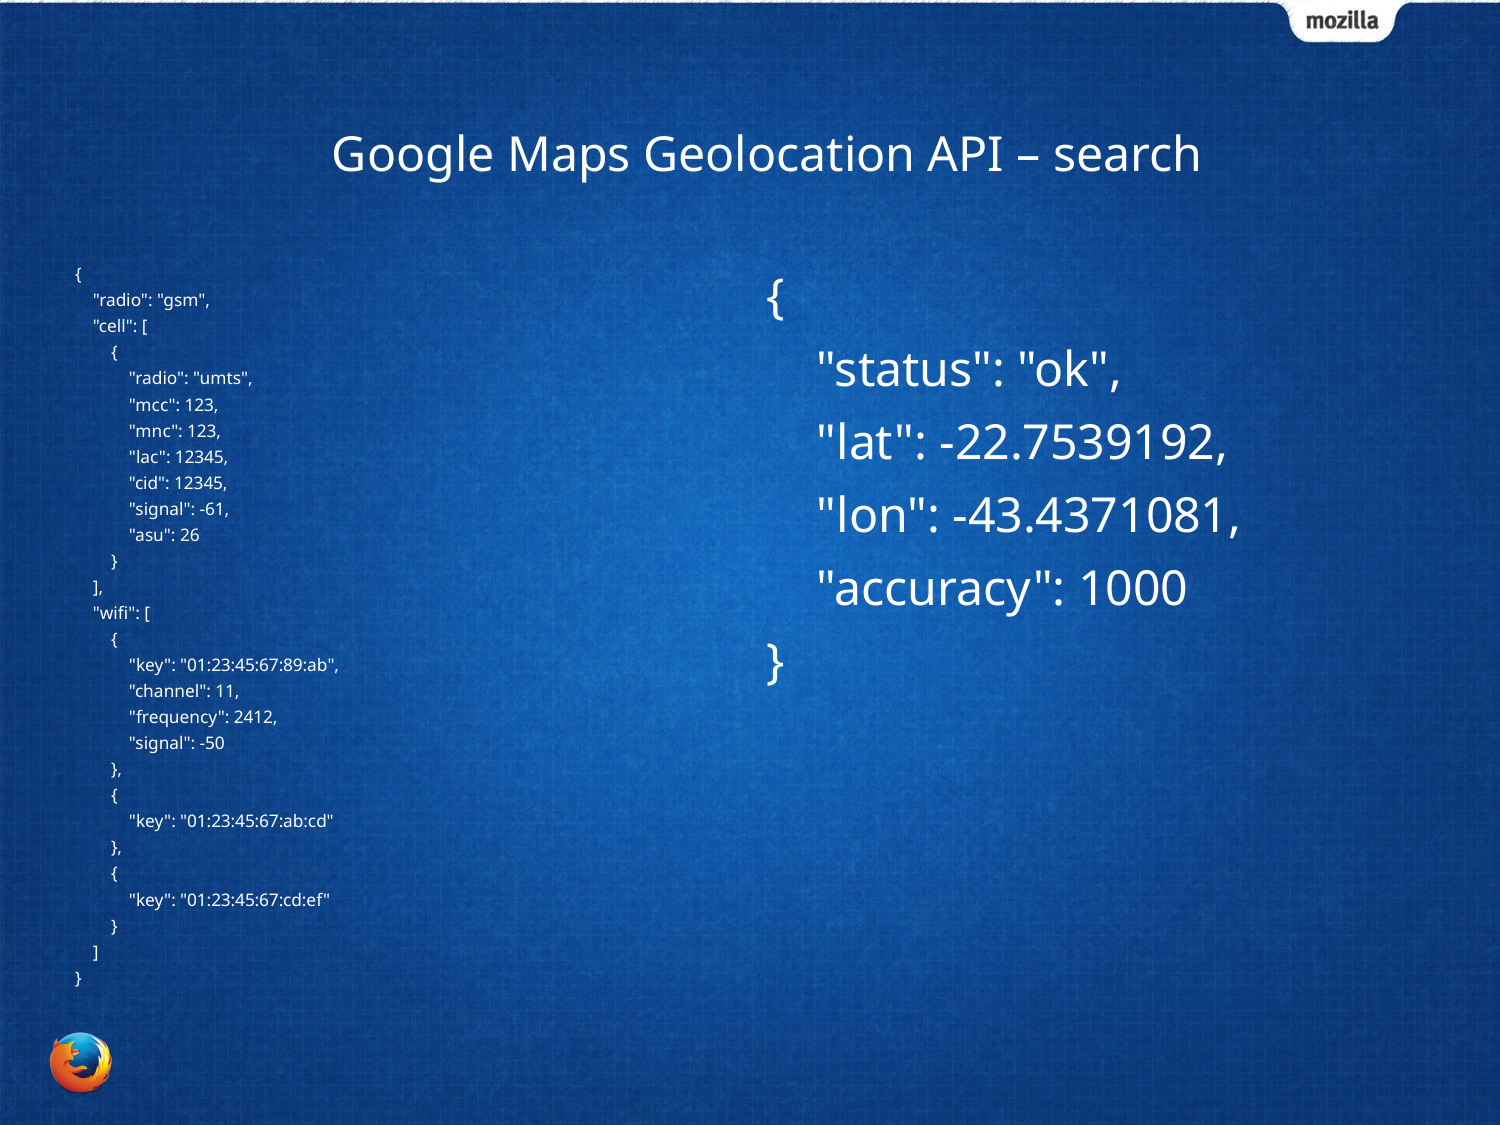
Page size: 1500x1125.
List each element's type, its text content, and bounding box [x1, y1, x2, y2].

list { "radio": "gsm", "cell": [ { "radio": "umts", "mcc": 123, "mnc": 123, "lac": 12345, "cid": 12345, "signal": -61, "asu": 26 } ], "wifi": [ { "key": "01:23:45:67:89:ab", "channel": 11, "frequency": 2412, "signal": -50 }, { "key": "01:23:45:67:ab:cd" }, { "key": "01:23:45:67:cd:ef" } ] } [75, 262, 734, 1005]
title Google Maps Geolocation API – search [75, 45, 1425, 233]
picture [0, 0, 1500, 1125]
list { "status": "ok", "lat": -22.7539192, "lon": -43.4371081, "accuracy": 1000 } [766, 262, 1426, 1005]
